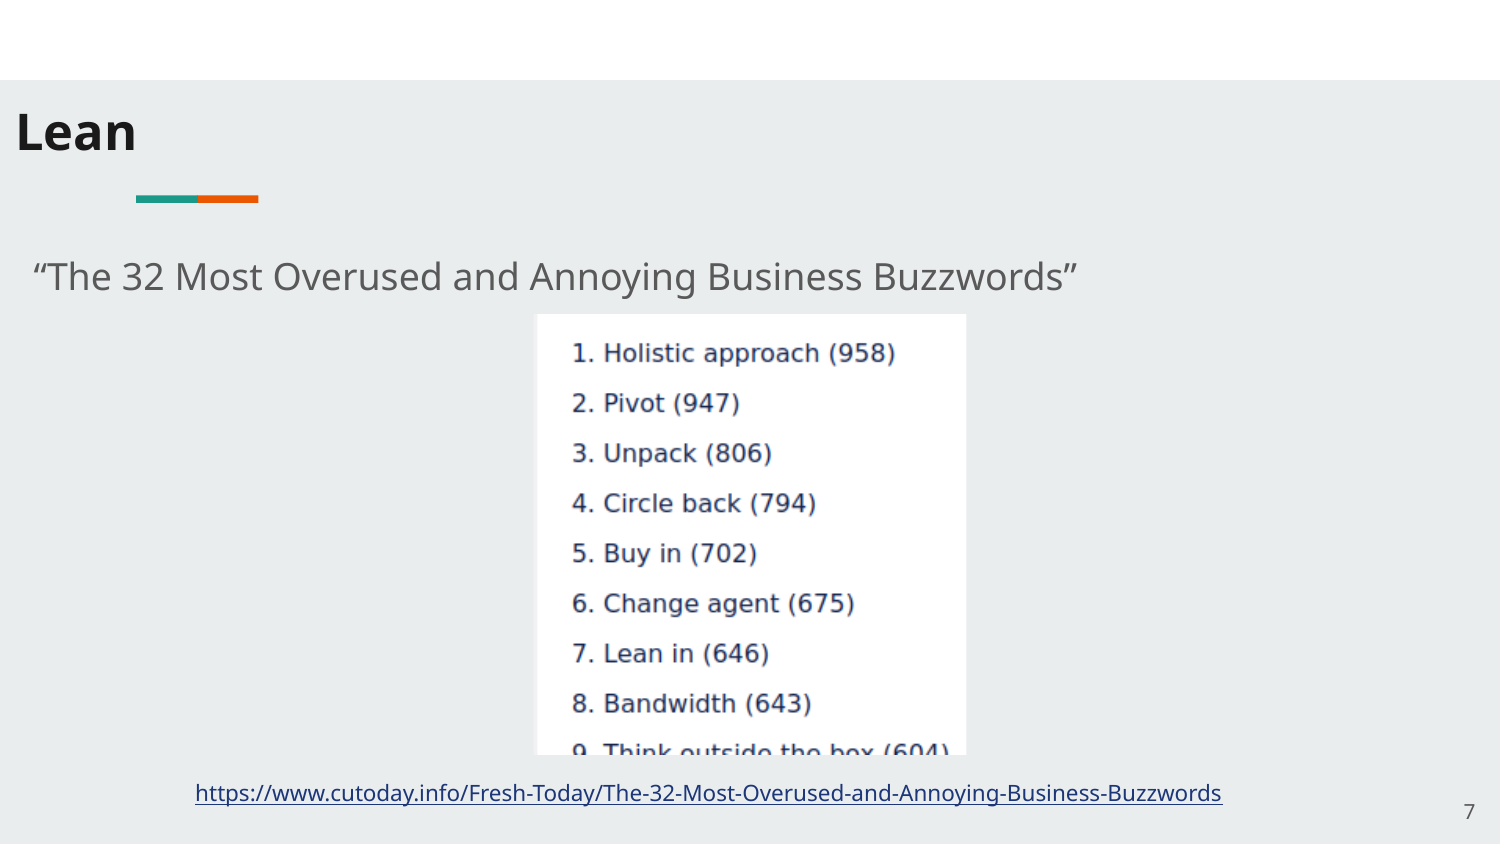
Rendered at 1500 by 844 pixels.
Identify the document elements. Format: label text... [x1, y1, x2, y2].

picture [533, 314, 967, 755]
title Lean [0, 80, 1101, 181]
slide_number <number> [1400, 779, 1491, 844]
subtitle “The 32 Most Overused and Annoying Business Buzzwords” [18, 235, 1466, 443]
subtitle https://www.cutoday.info/Fresh-Today/The-32-Most-Overused-and-Annoying-Business-Buzzwords [180, 762, 1320, 831]
